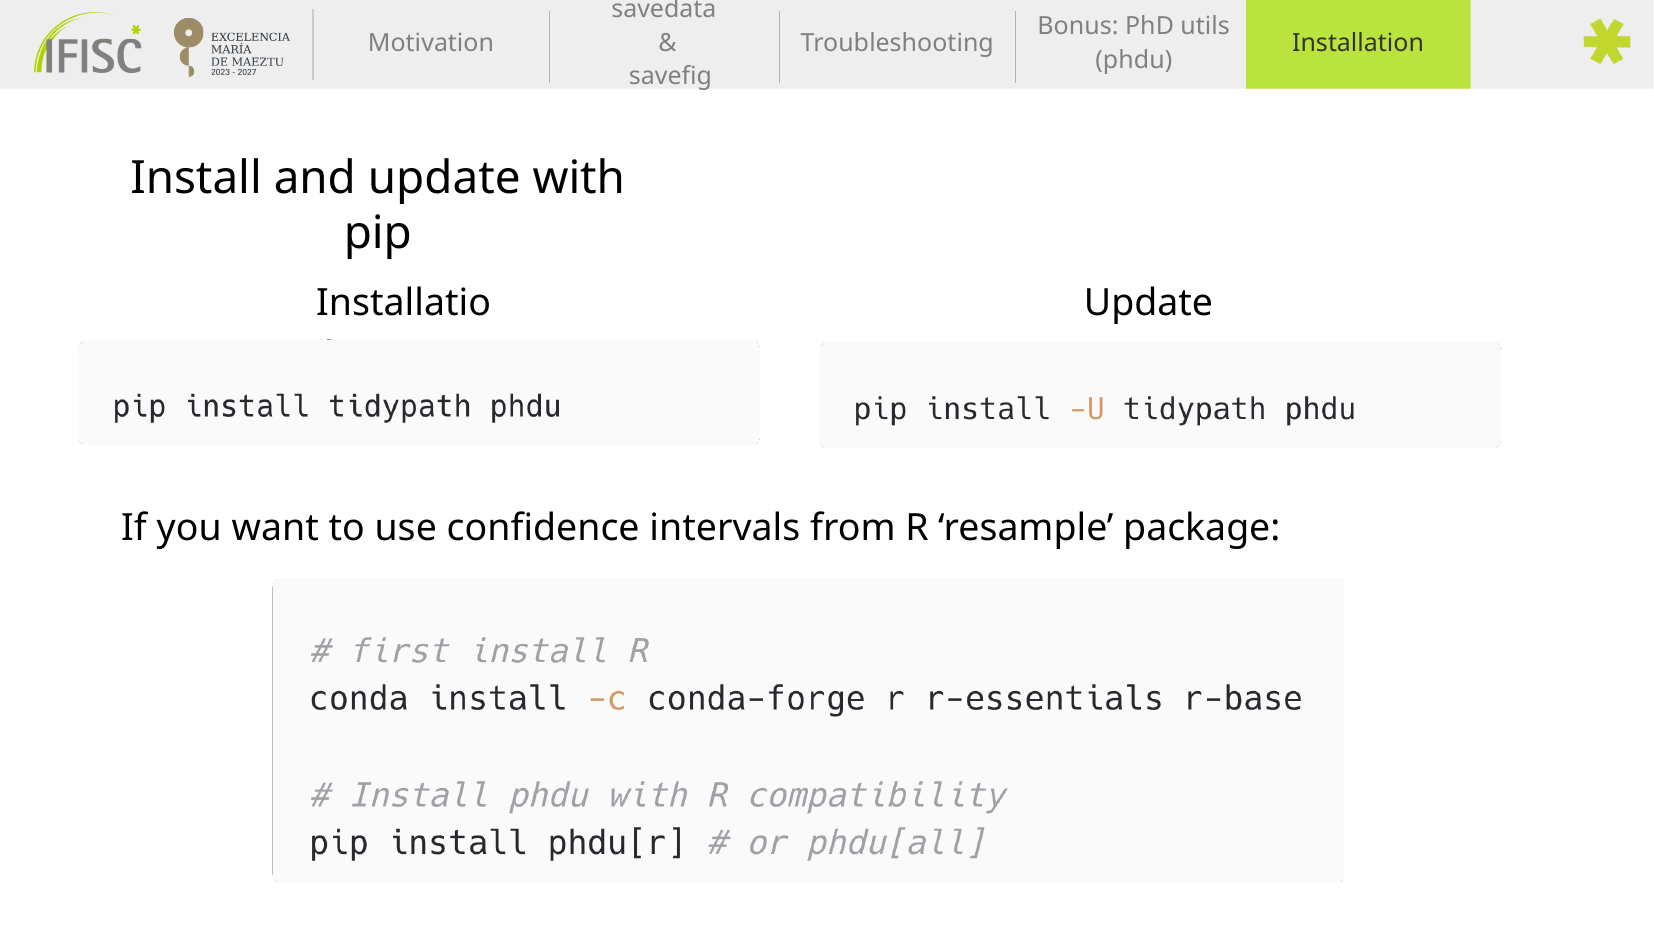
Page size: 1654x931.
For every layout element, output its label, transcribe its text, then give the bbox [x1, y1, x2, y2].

picture [1582, 17, 1631, 65]
text_box Update [1068, 270, 1294, 342]
picture [819, 342, 1501, 448]
picture [78, 339, 760, 445]
text_box Motivation [318, 0, 544, 83]
text_box If you want to use confidence intervals from R ‘resample’ package: [106, 495, 1430, 562]
picture [174, 18, 290, 77]
picture [271, 578, 1344, 883]
text_box Troubleshooting [785, 0, 1010, 83]
text_box Installation [1246, 0, 1471, 89]
text_box Installation [301, 270, 526, 339]
text_box Install and update with pip [82, 140, 674, 213]
text_box Bonus: PhD utils (phdu) [1021, 0, 1246, 83]
picture [29, 9, 148, 76]
text_box savedata & savefig [555, 0, 780, 92]
